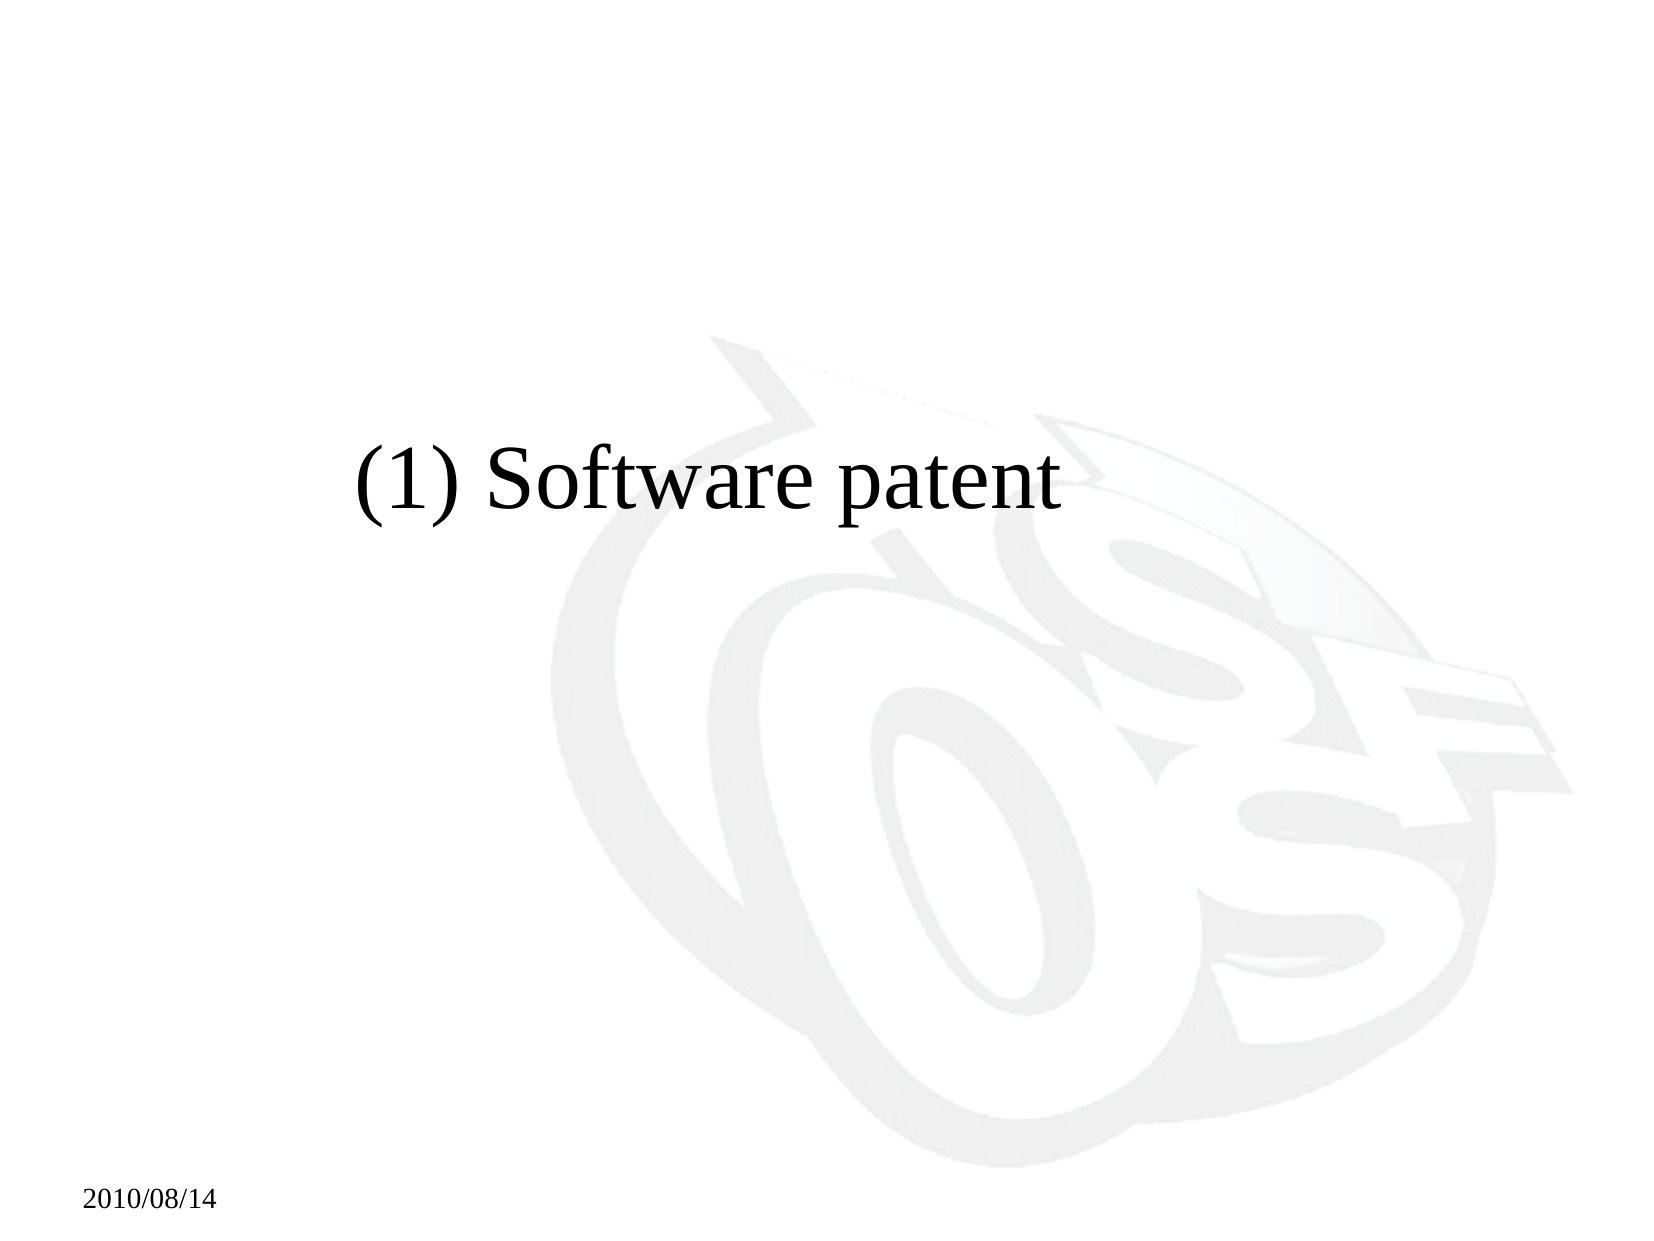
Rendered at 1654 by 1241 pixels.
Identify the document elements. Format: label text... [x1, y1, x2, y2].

title (1) Software patent [354, 313, 1300, 591]
picture [551, 331, 1577, 1170]
